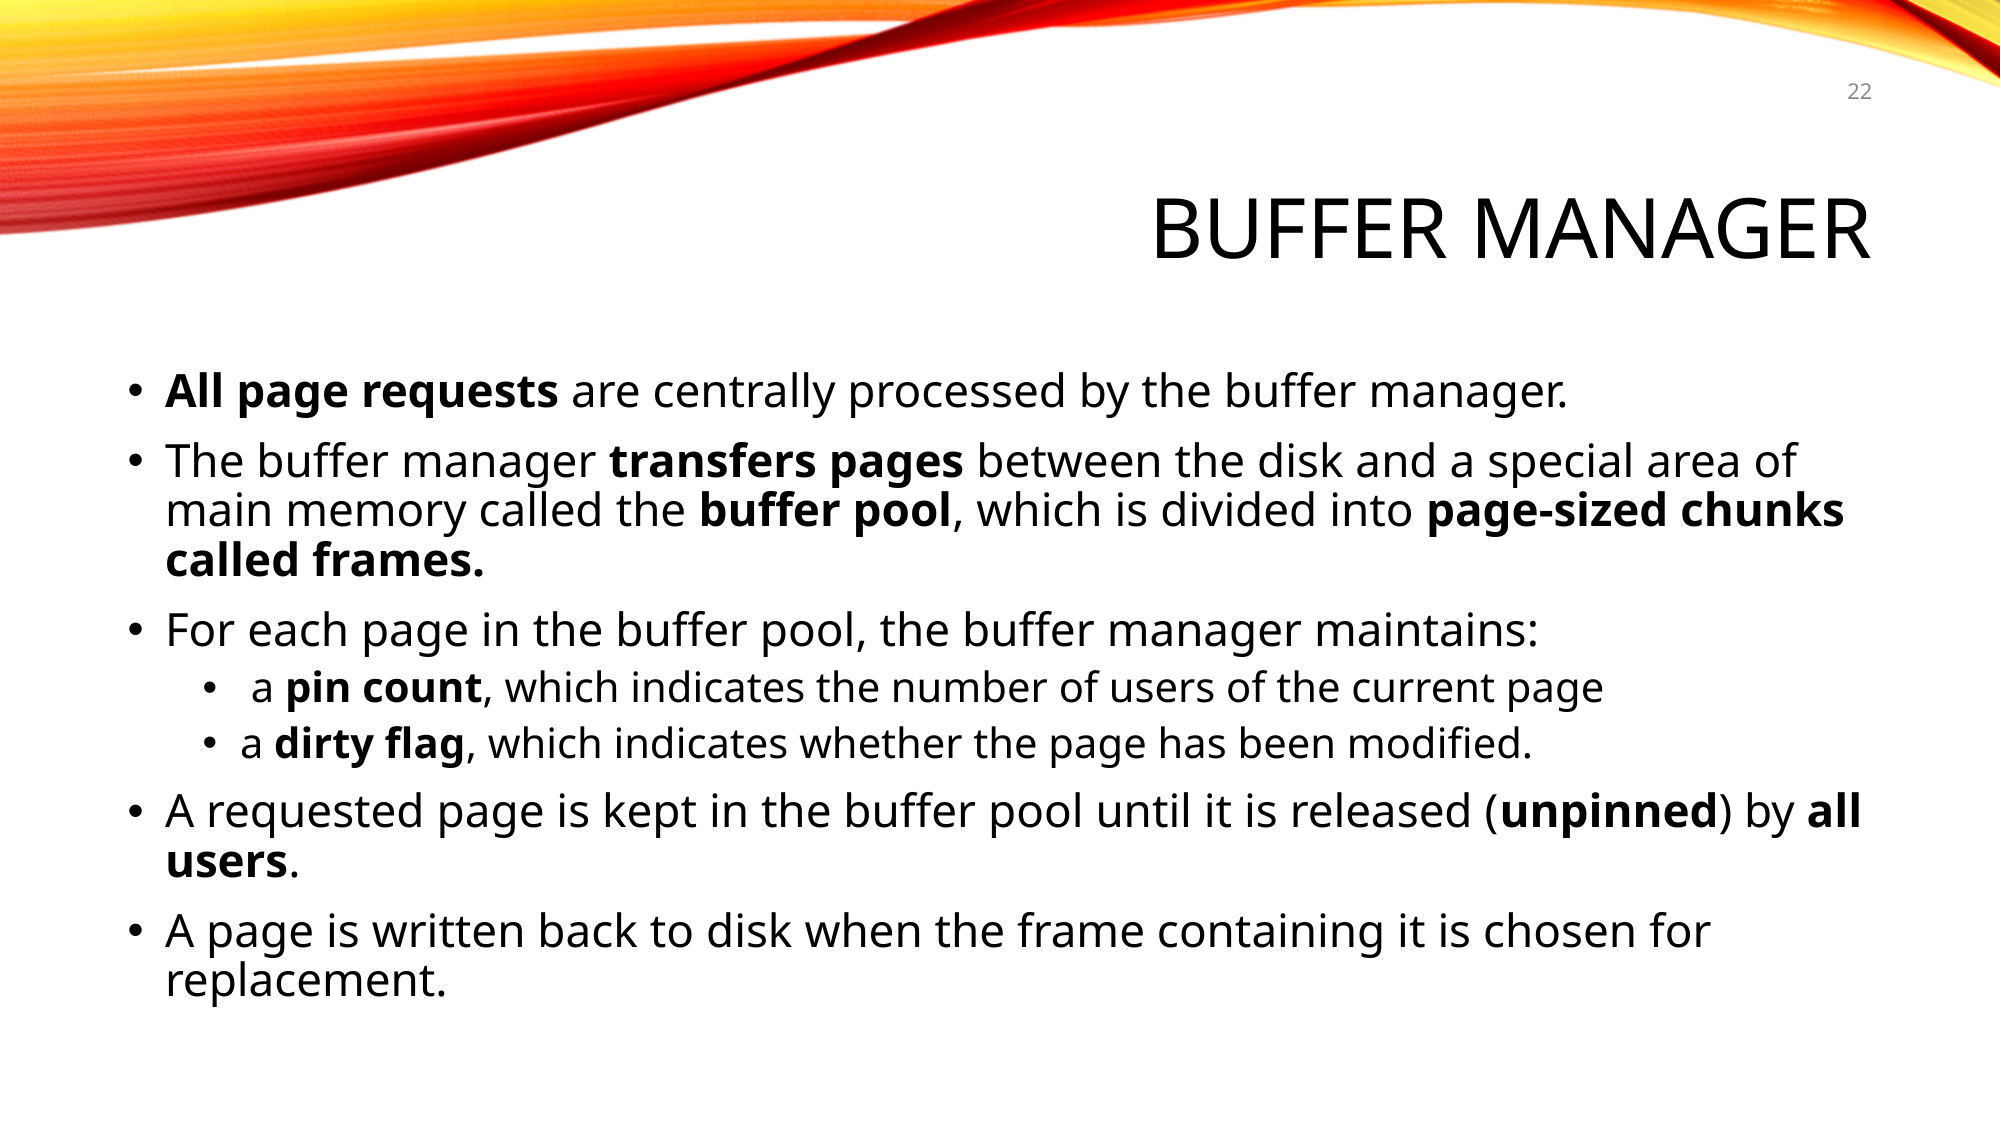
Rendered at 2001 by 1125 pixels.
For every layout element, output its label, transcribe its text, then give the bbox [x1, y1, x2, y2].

picture [0, 0, 2000, 237]
slide_number <number> [1437, 62, 1888, 123]
list All page requests are centrally processed by the buffer manager. The buffer manager transfers pages between the disk and a special area of main memory called the buffer pool, which is divided into page-sized chunks called frames. For each page in the buffer pool, the buffer manager maintains: a pin count, which indicates the number of users of the current page a dirty flag, which indicates whether the page has been modified. A requested page is kept in the buffer pool until it is released (unpinned) by all users. A page is written back to disk when the frame containing it is chosen for replacement. [112, 360, 1888, 1021]
title buffer manager [474, 125, 1888, 338]
